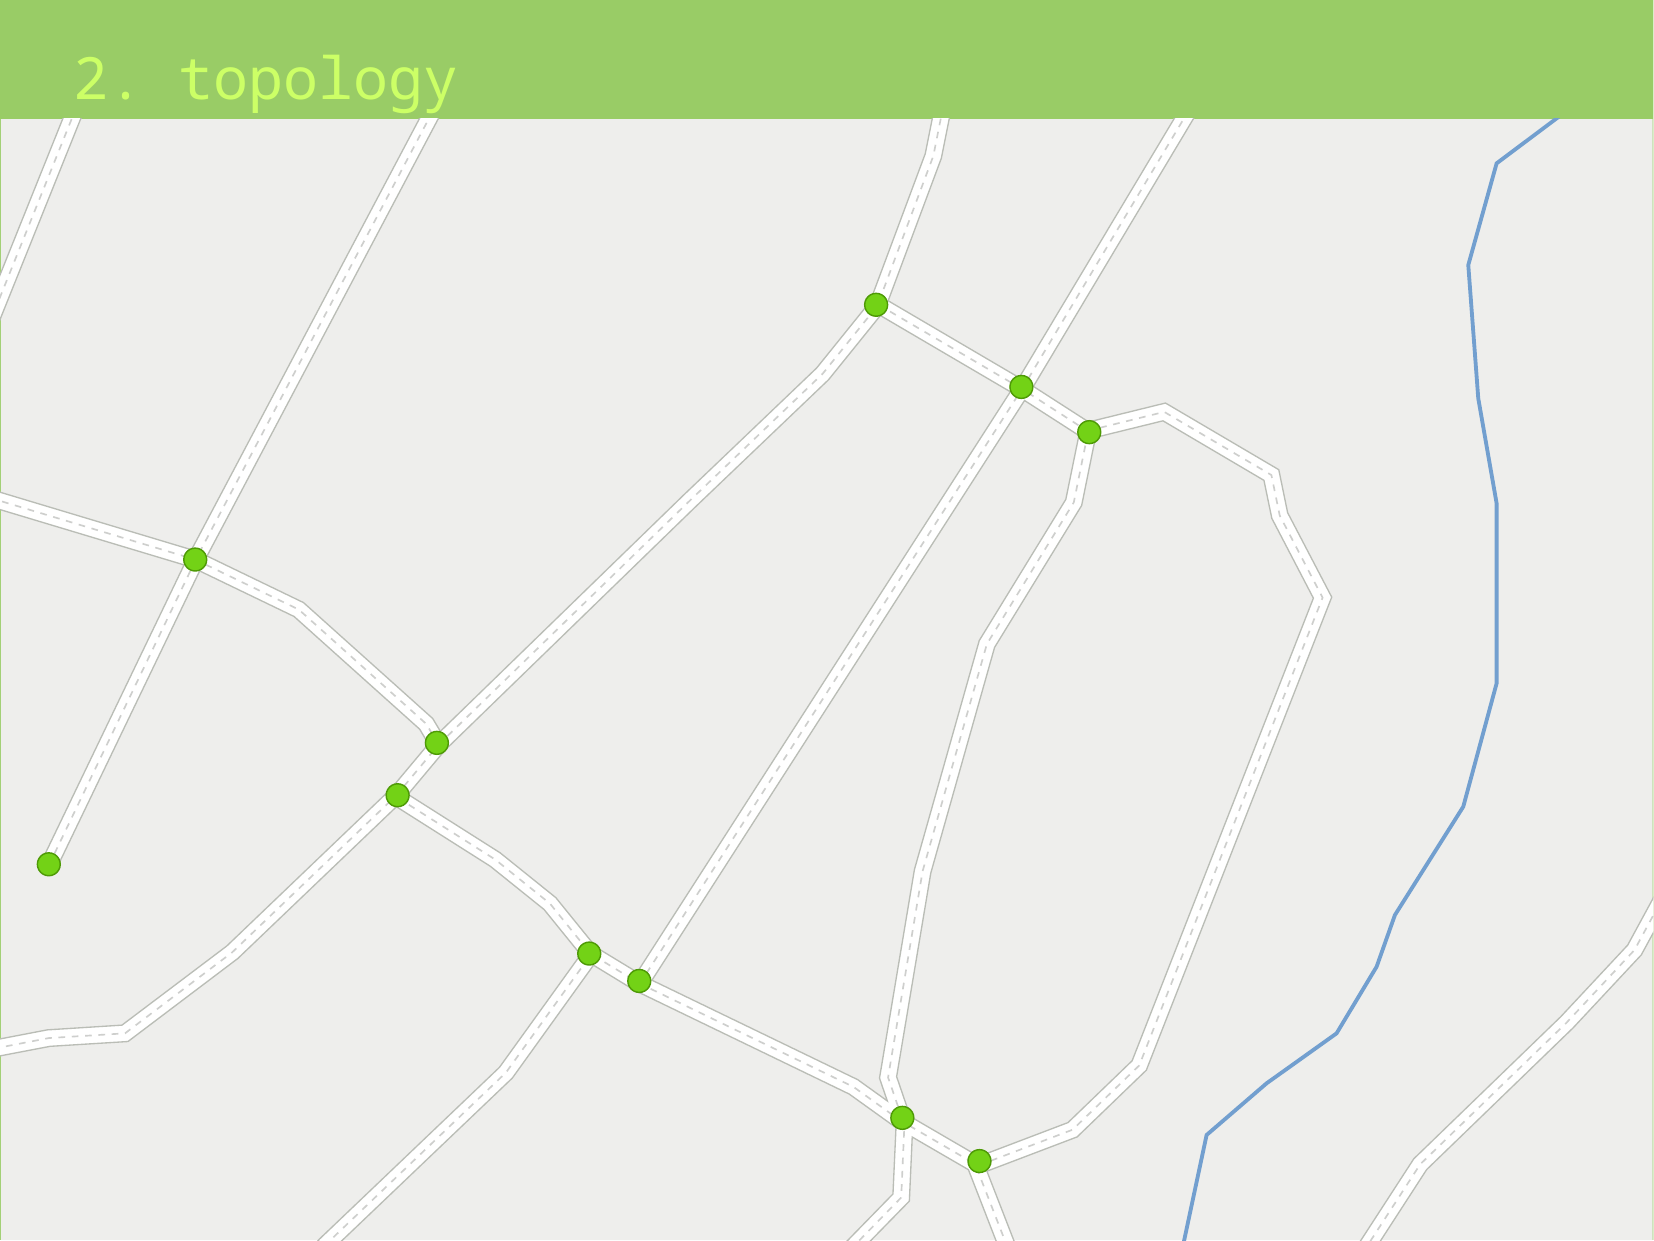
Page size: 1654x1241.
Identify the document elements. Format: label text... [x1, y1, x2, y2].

picture [0, 118, 1654, 1241]
text_box 2. topology [59, 29, 474, 115]
